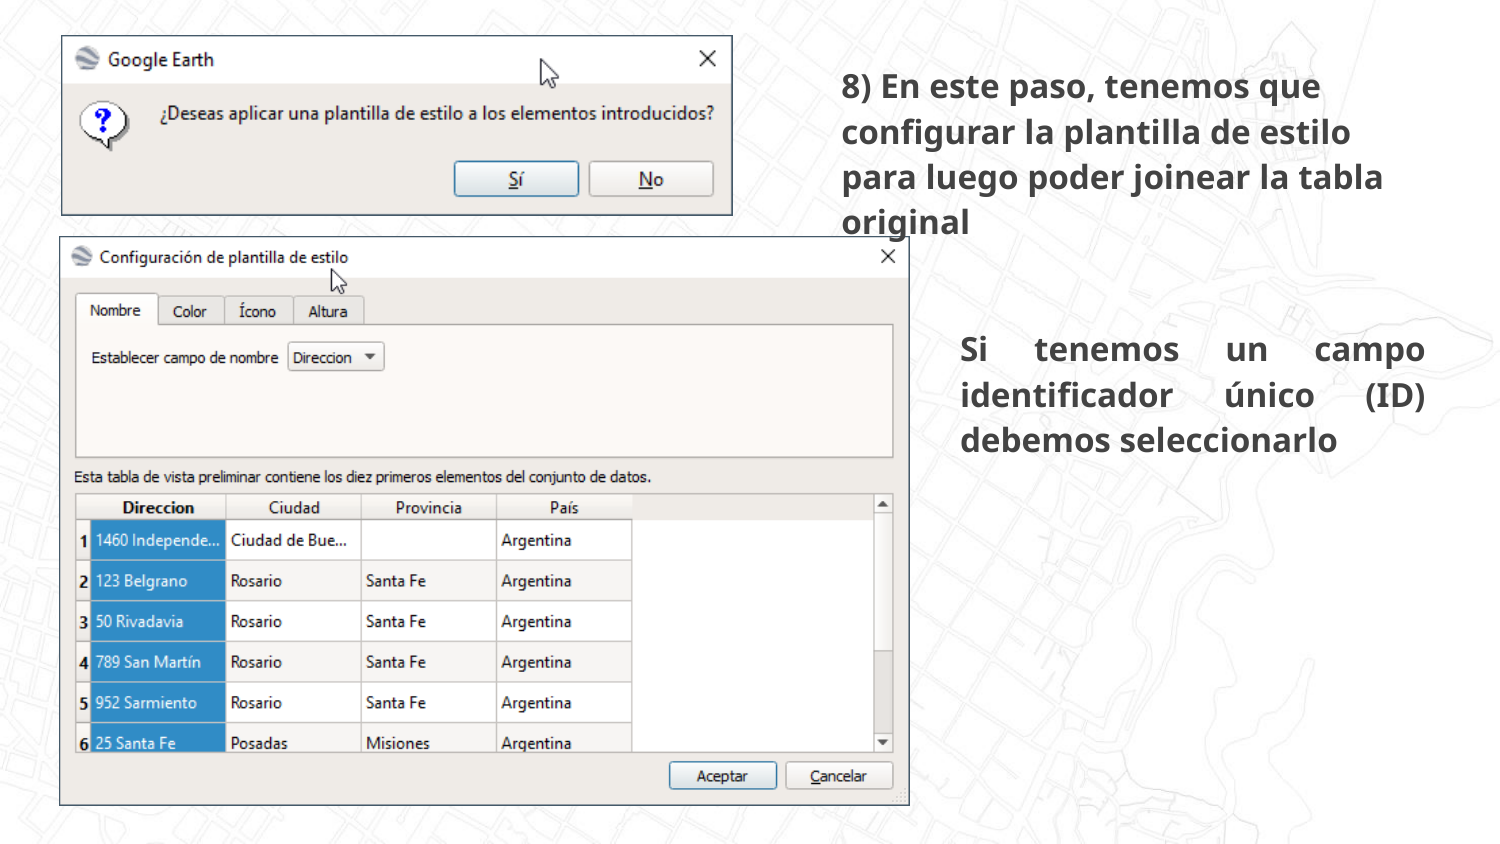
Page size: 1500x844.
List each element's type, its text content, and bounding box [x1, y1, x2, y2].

picture [0, 0, 1500, 844]
text_box 8) En este paso, tenemos que configurar la plantilla de estilo para luego poder joinear la tabla original [826, 56, 1441, 258]
text_box Si tenemos un campo identificador único (ID) debemos seleccionarlo [945, 318, 1441, 844]
